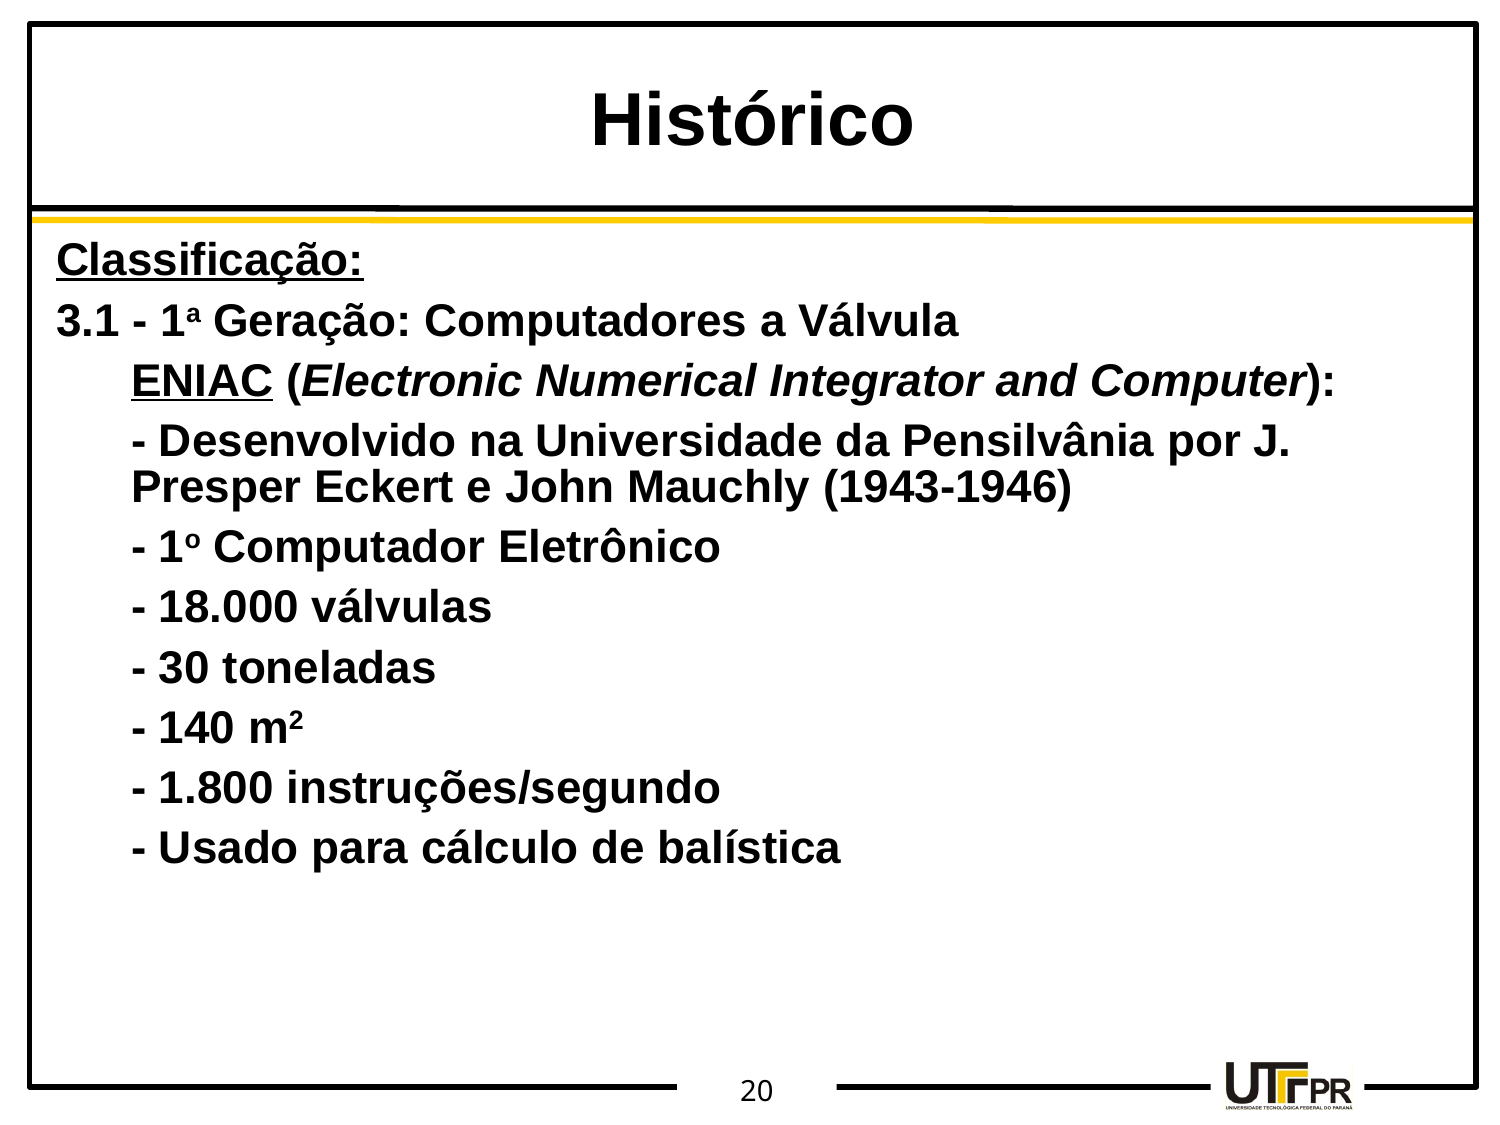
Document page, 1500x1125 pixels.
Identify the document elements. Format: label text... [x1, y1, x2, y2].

picture [1225, 1062, 1353, 1110]
title Histórico [29, 47, 1477, 196]
list Classificação: 3.1 - 1a Geração: Computadores a Válvula ENIAC (Electronic Numerical Integrator and Computer): - Desenvolvido na Universidade da Pensilvânia por J. Presper Eckert e John Mauchly (1943-1946) - 1o Computador Eletrônico - 18.000 válvulas - 30 toneladas - 140 m2 - 1.800 instruções/segundo - Usado para cálculo de balística [41, 231, 1459, 1059]
